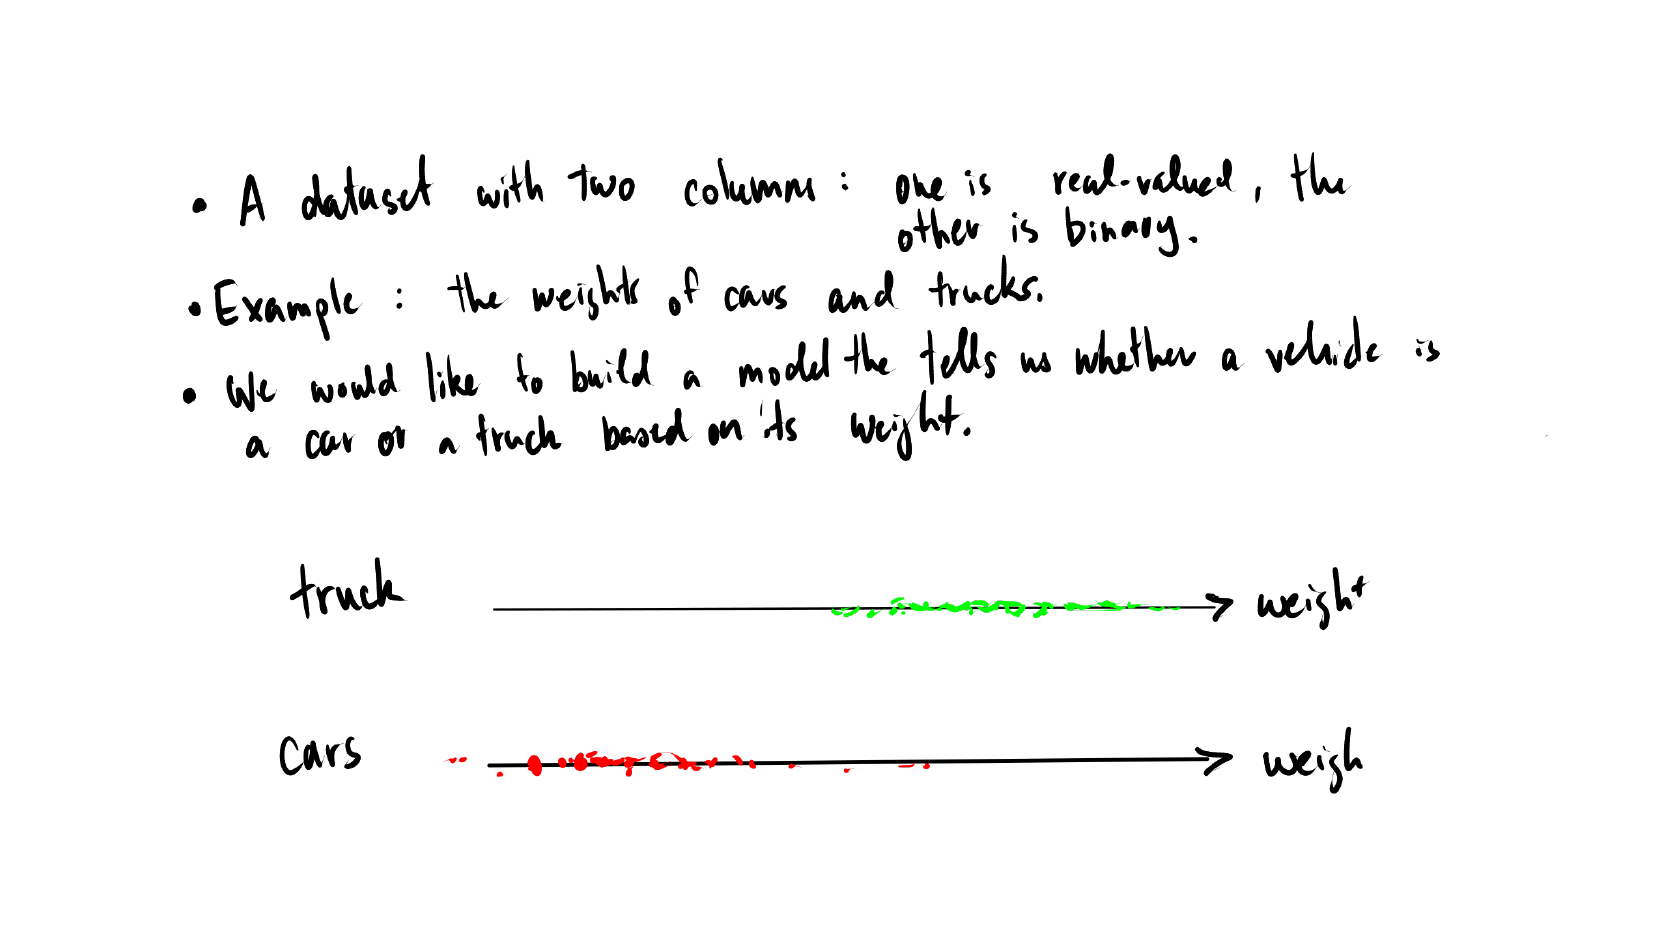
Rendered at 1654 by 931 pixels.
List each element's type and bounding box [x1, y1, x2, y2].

picture [150, 119, 1579, 826]
